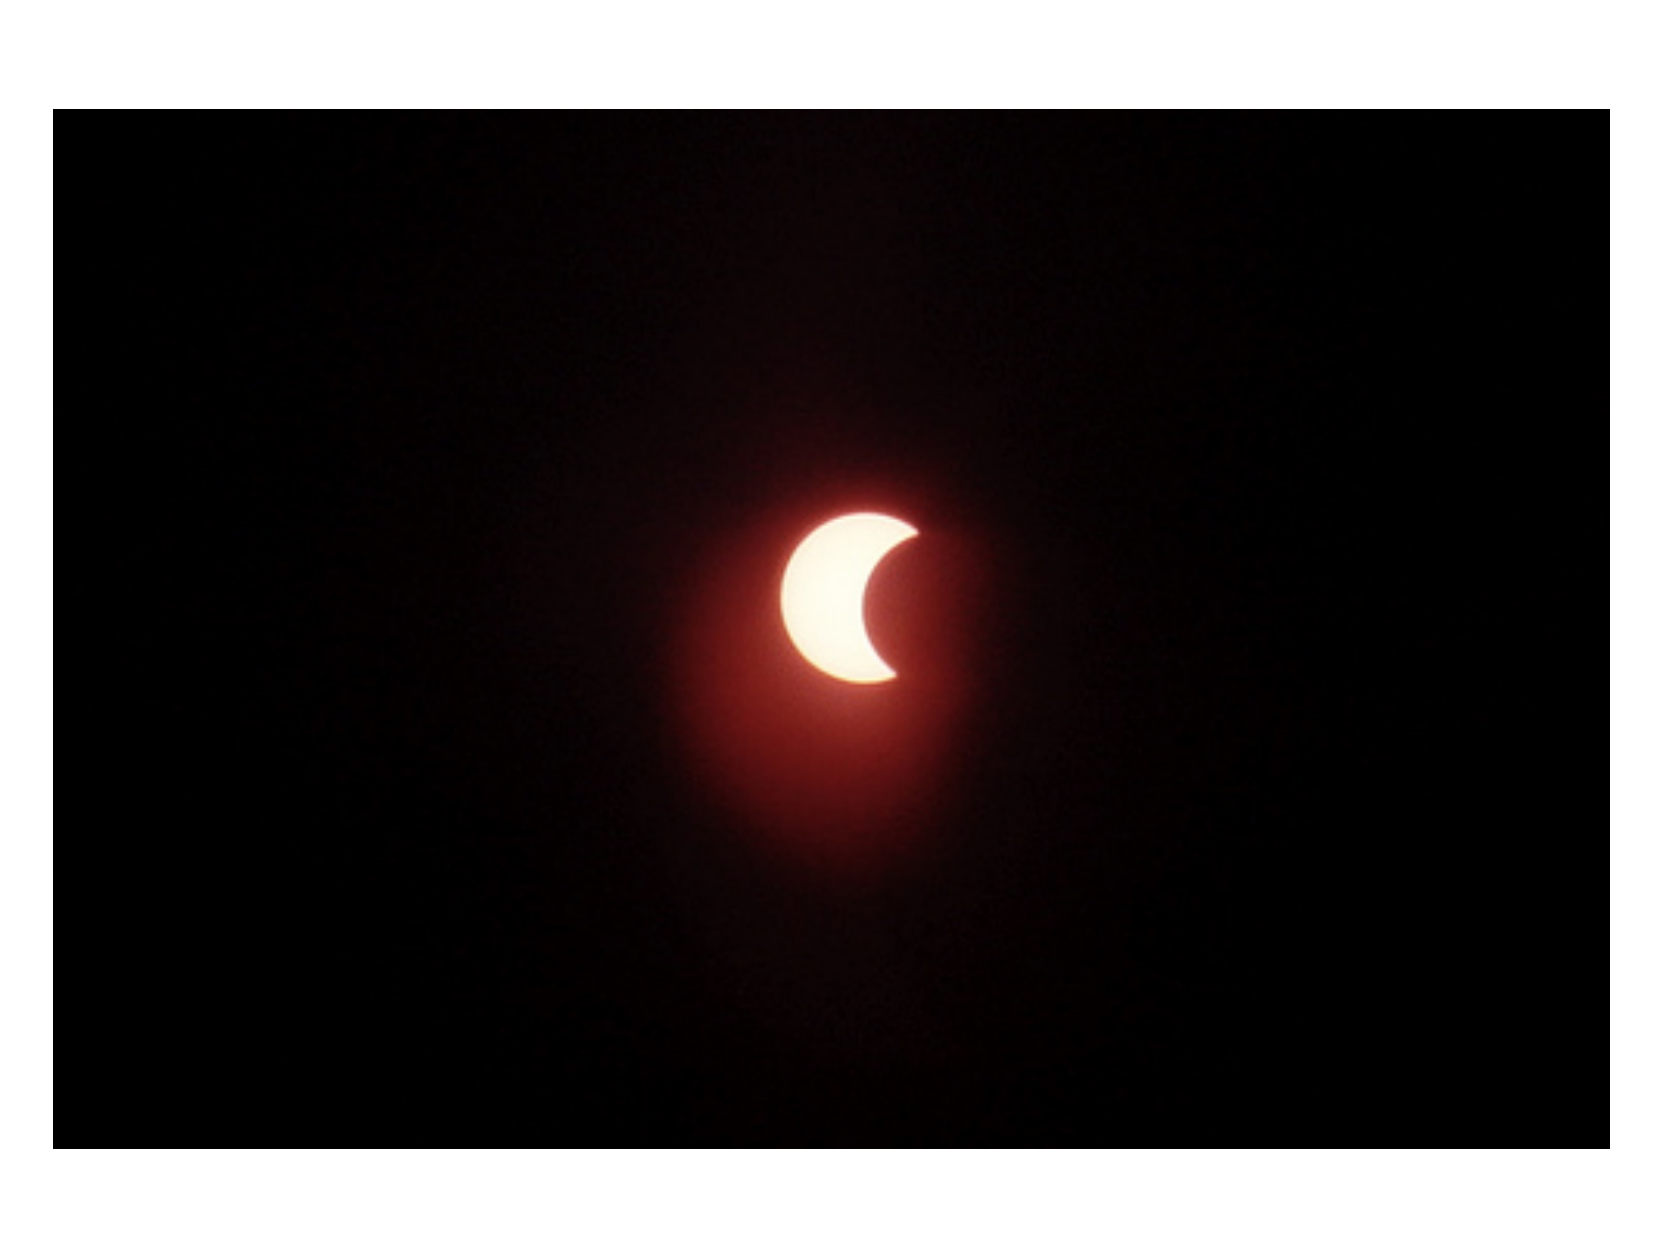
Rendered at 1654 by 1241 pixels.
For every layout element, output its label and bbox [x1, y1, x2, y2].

picture [53, 109, 1610, 1149]
